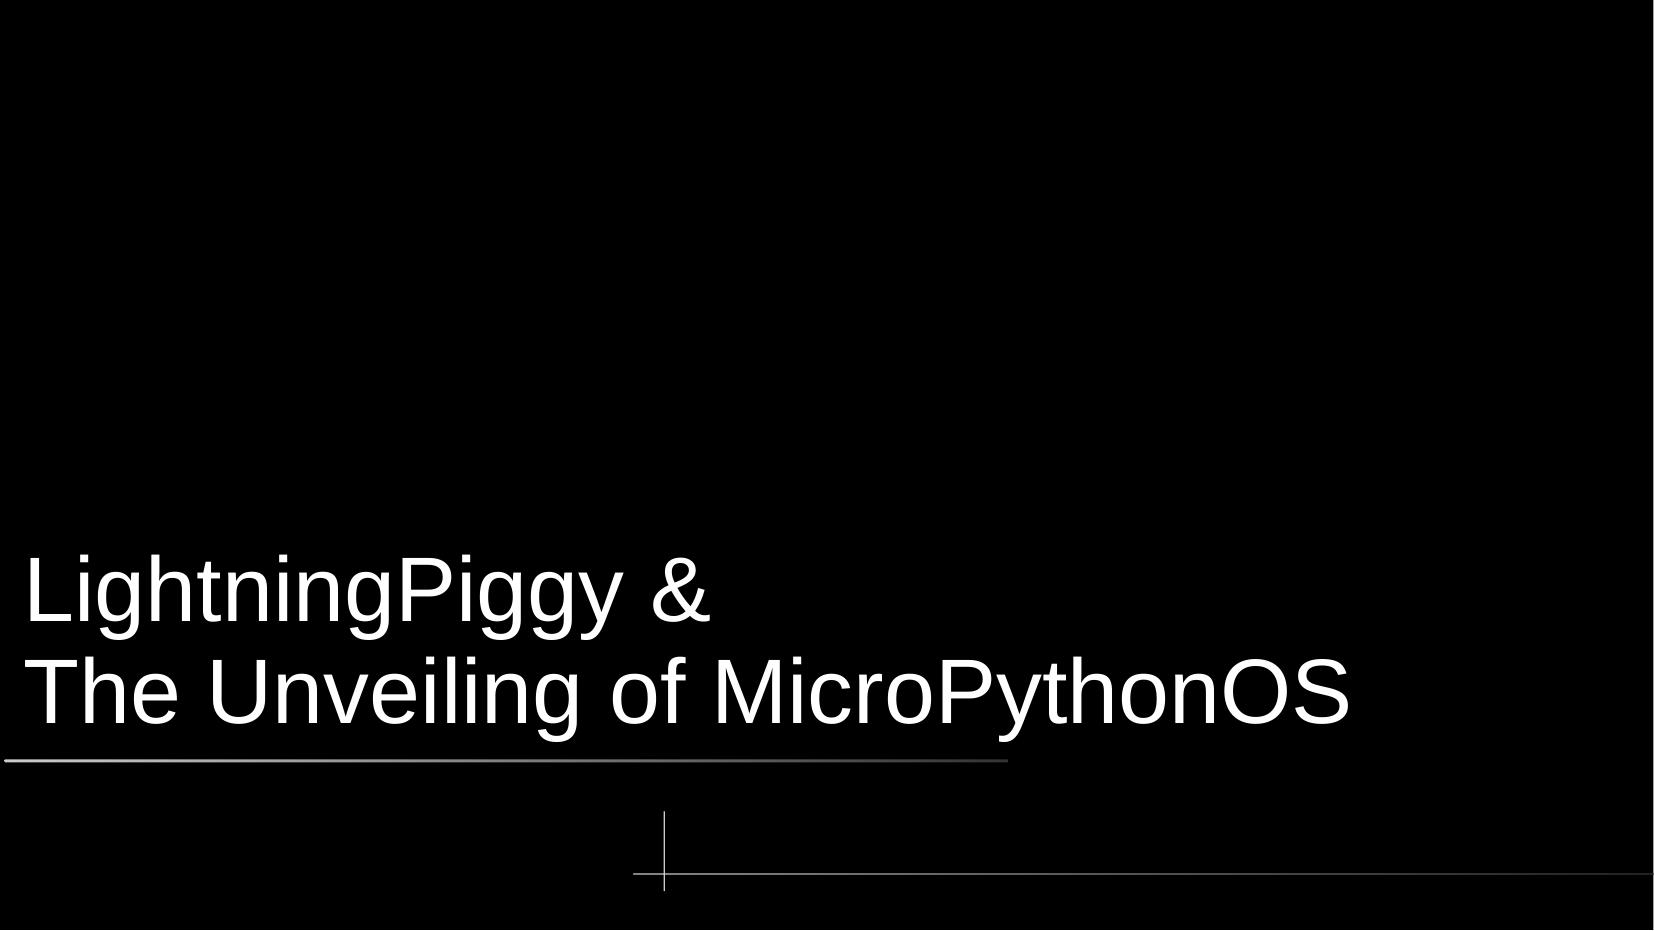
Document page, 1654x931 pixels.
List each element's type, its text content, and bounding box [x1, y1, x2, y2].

title LightningPiggy & The Unveiling of MicroPythonOS [23, 537, 1501, 846]
